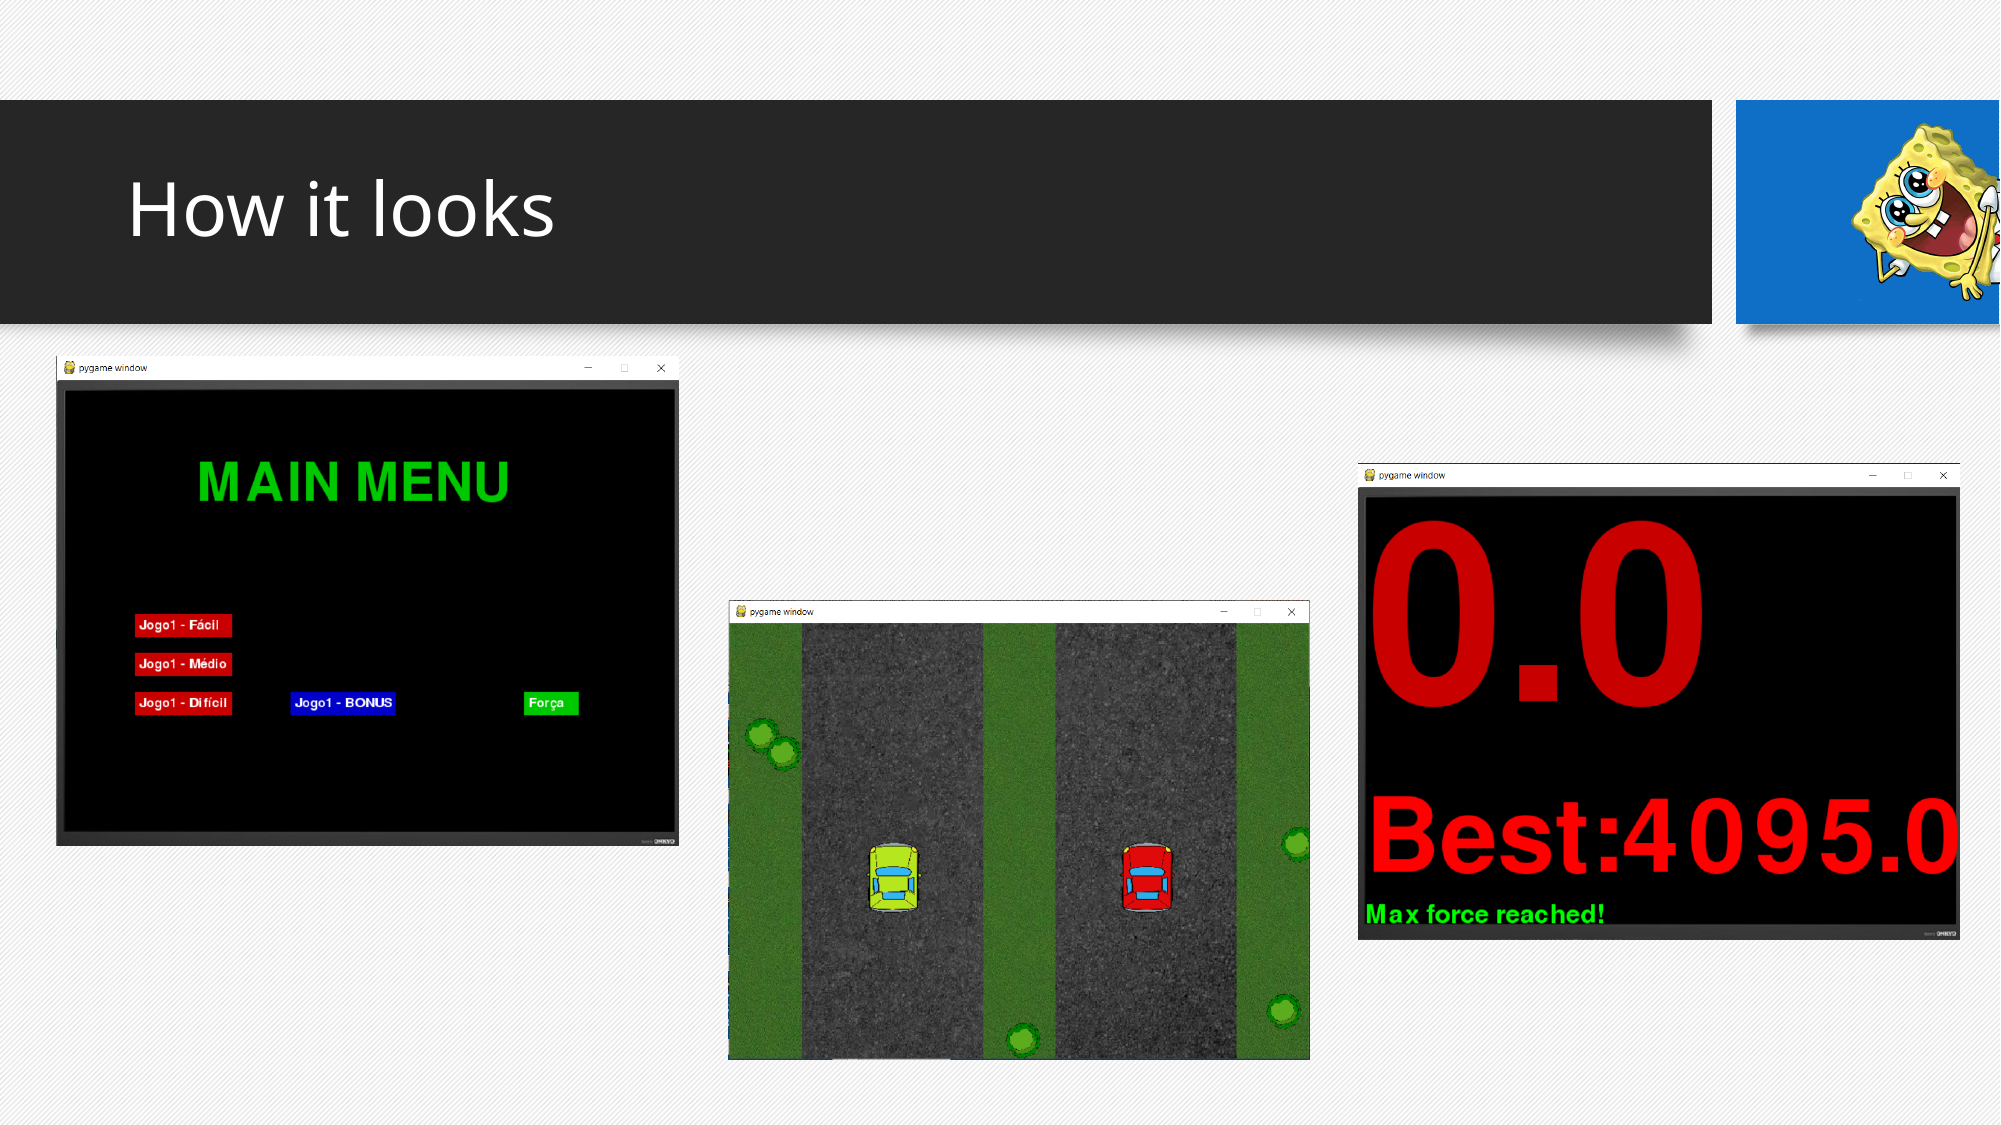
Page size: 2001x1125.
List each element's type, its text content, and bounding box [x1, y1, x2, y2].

picture [1851, 123, 2000, 301]
picture [1358, 463, 1960, 940]
picture [728, 601, 1310, 1060]
picture [56, 356, 679, 846]
title How it looks [111, 123, 1689, 301]
